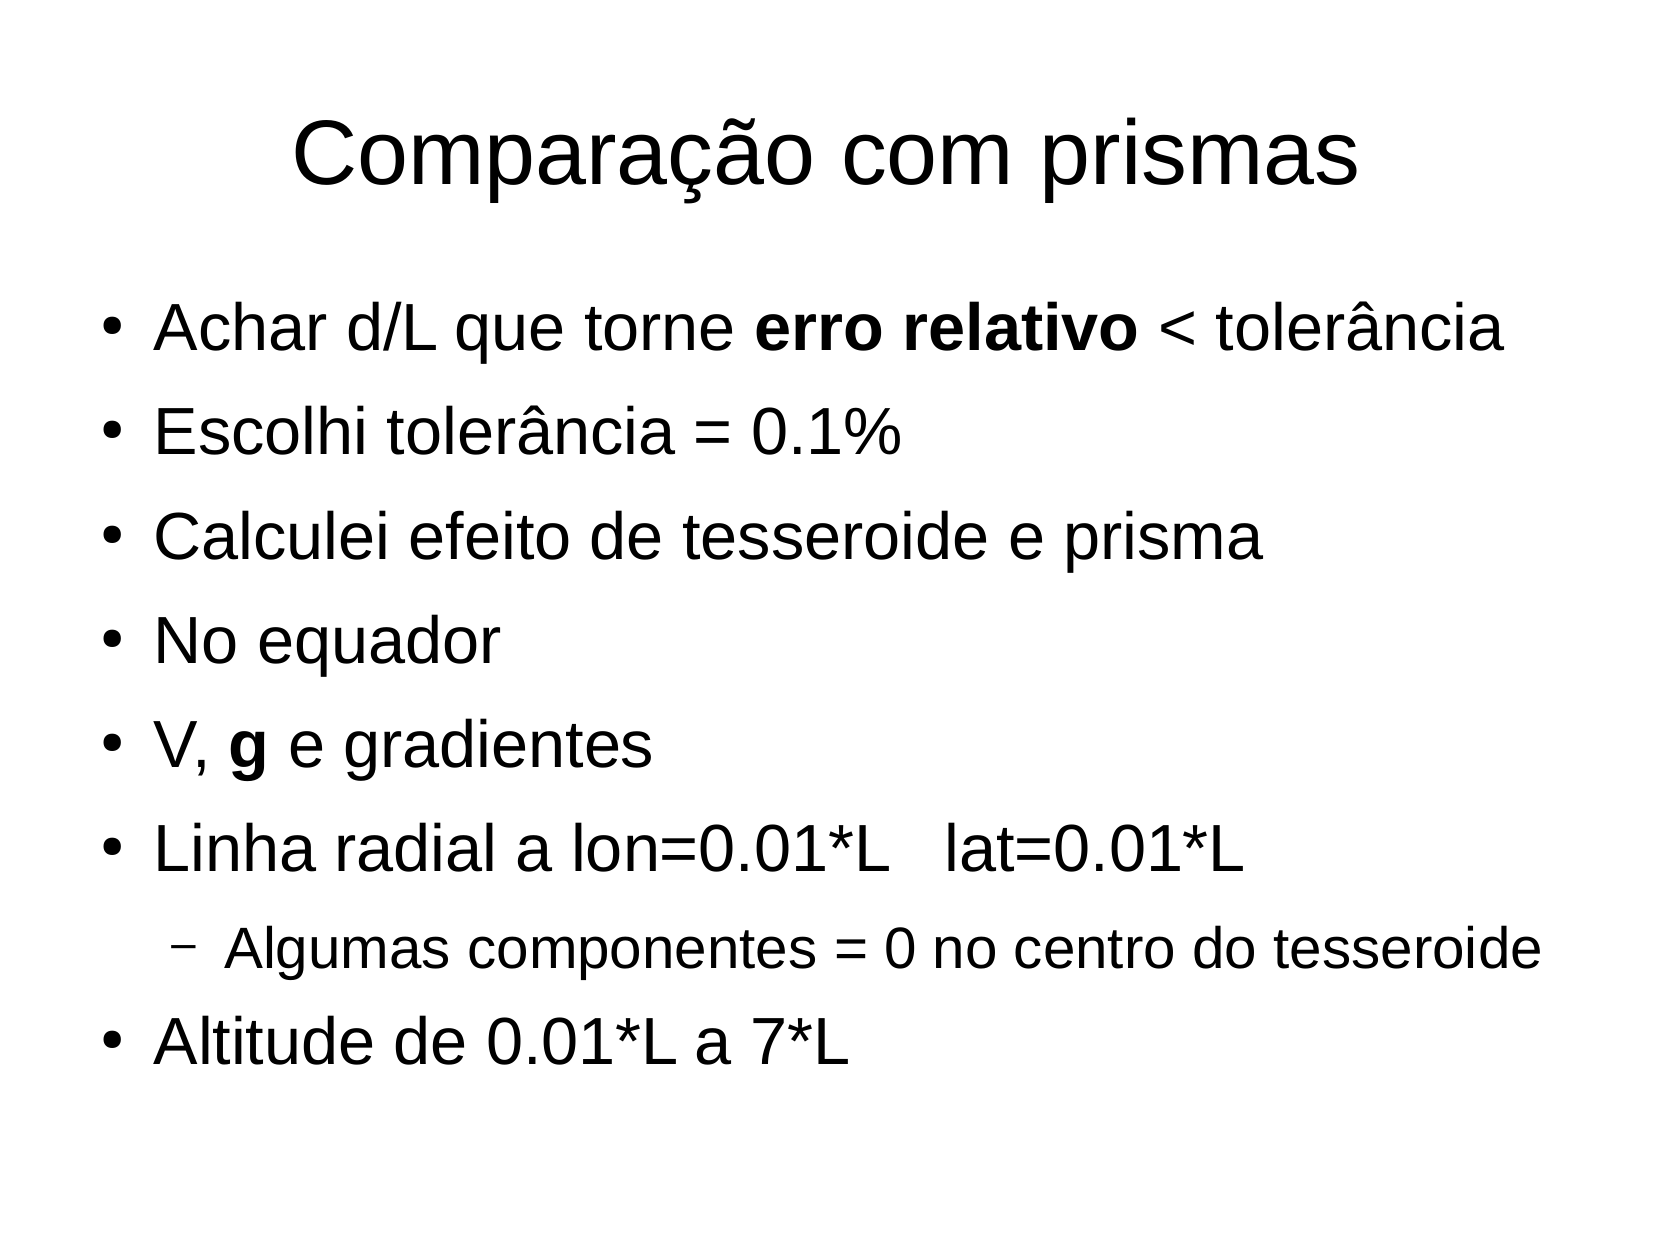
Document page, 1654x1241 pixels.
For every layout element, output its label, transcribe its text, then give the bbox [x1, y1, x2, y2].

list Achar d/L que torne erro relativo < tolerância Escolhi tolerância = 0.1% Calculei efeito de tesseroide e prisma No equador V, g e gradientes Linha radial a lon=0.01*L lat=0.01*L Algumas componentes = 0 no centro do tesseroide Altitude de 0.01*L a 7*L [82, 290, 1591, 1171]
title Comparação com prismas [82, 49, 1571, 257]
